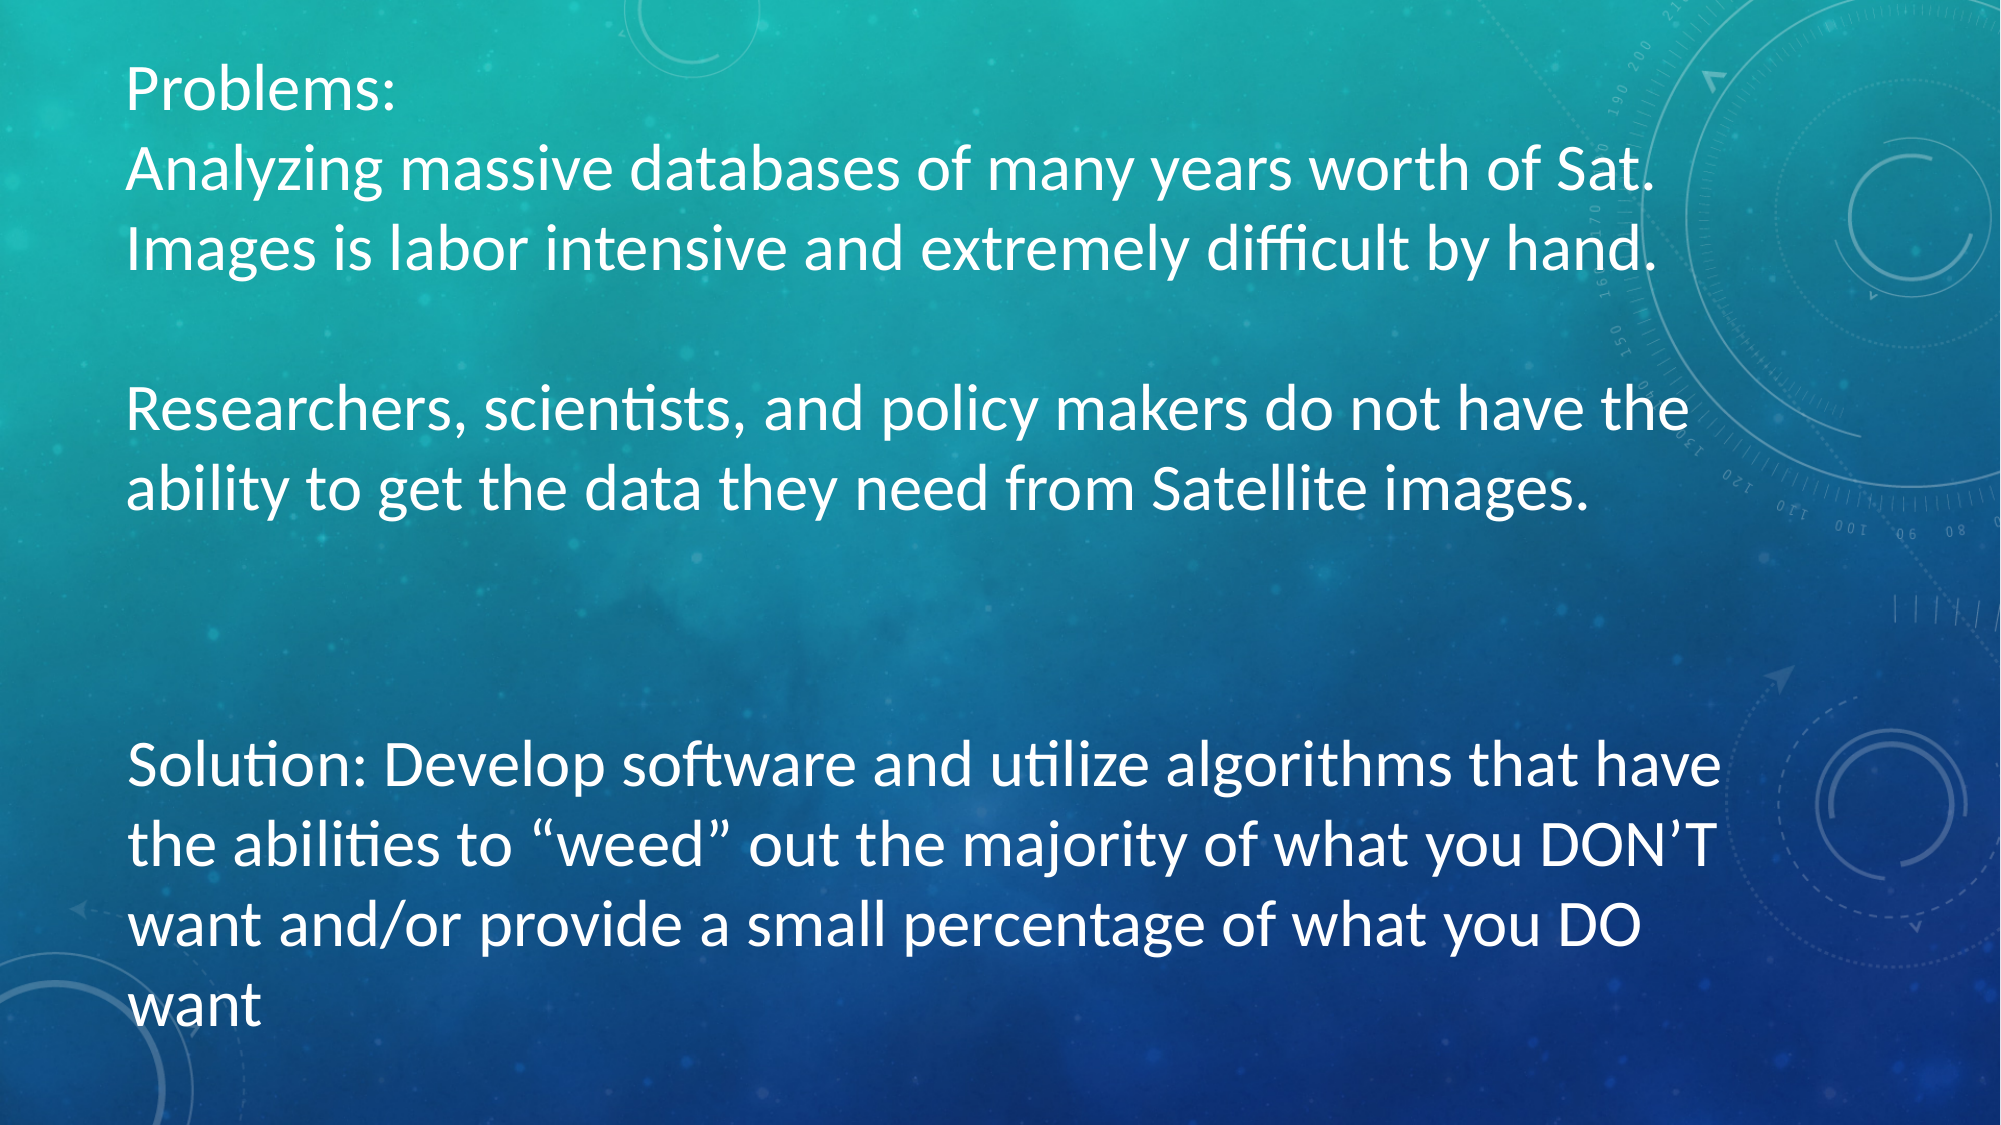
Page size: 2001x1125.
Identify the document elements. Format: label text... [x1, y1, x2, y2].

list Solution: Develop software and utilize algorithms that have the abilities to “weed” out the majority of what you DON’T want and/or provide a small percentage of what you DO want [112, 712, 1775, 951]
picture [0, 0, 2001, 1125]
title Problems: Analyzing massive databases of many years worth of Sat. Images is labor intensive and extremely difficult by hand. Researchers, scientists, and policy makers do not have the ability to get the data they need from Satellite images. [110, 27, 1773, 540]
